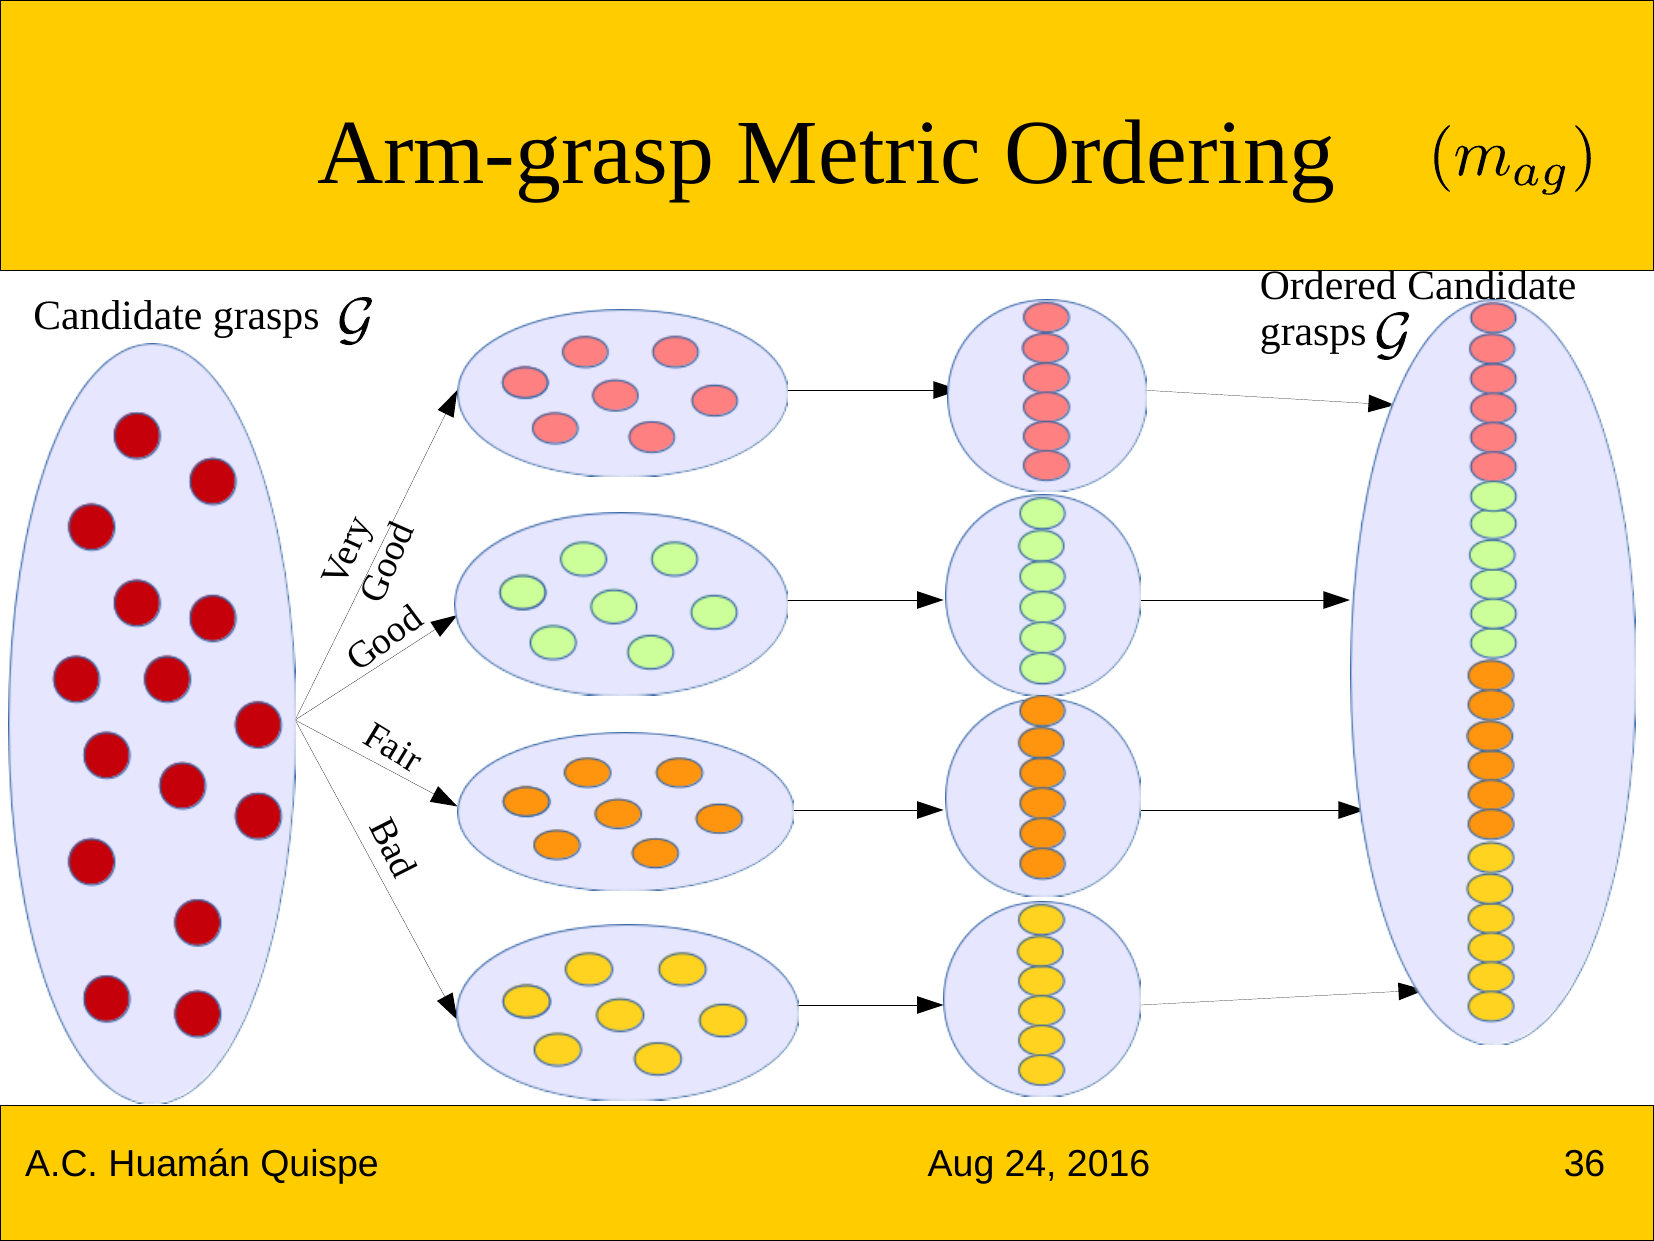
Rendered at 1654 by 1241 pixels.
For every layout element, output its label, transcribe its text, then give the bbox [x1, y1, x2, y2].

picture [457, 732, 794, 891]
picture [454, 512, 788, 696]
text_box Candidate grasps [18, 285, 346, 347]
text_box [336, 296, 376, 346]
text_box Very Good [299, 408, 430, 608]
picture [945, 494, 1141, 897]
picture [943, 901, 1141, 1098]
text_box [1374, 311, 1413, 361]
text_box Bad [347, 794, 463, 949]
picture [456, 924, 799, 1101]
picture [1350, 299, 1636, 1045]
picture [457, 309, 788, 477]
text_box [1427, 125, 1598, 195]
title Arm-grasp Metric Ordering [82, 49, 1571, 257]
text_box Ordered Candidate grasps [1245, 255, 1603, 363]
text_box Fair [340, 699, 447, 795]
picture [8, 343, 296, 1104]
picture [947, 299, 1147, 492]
text_box Good [322, 581, 447, 695]
